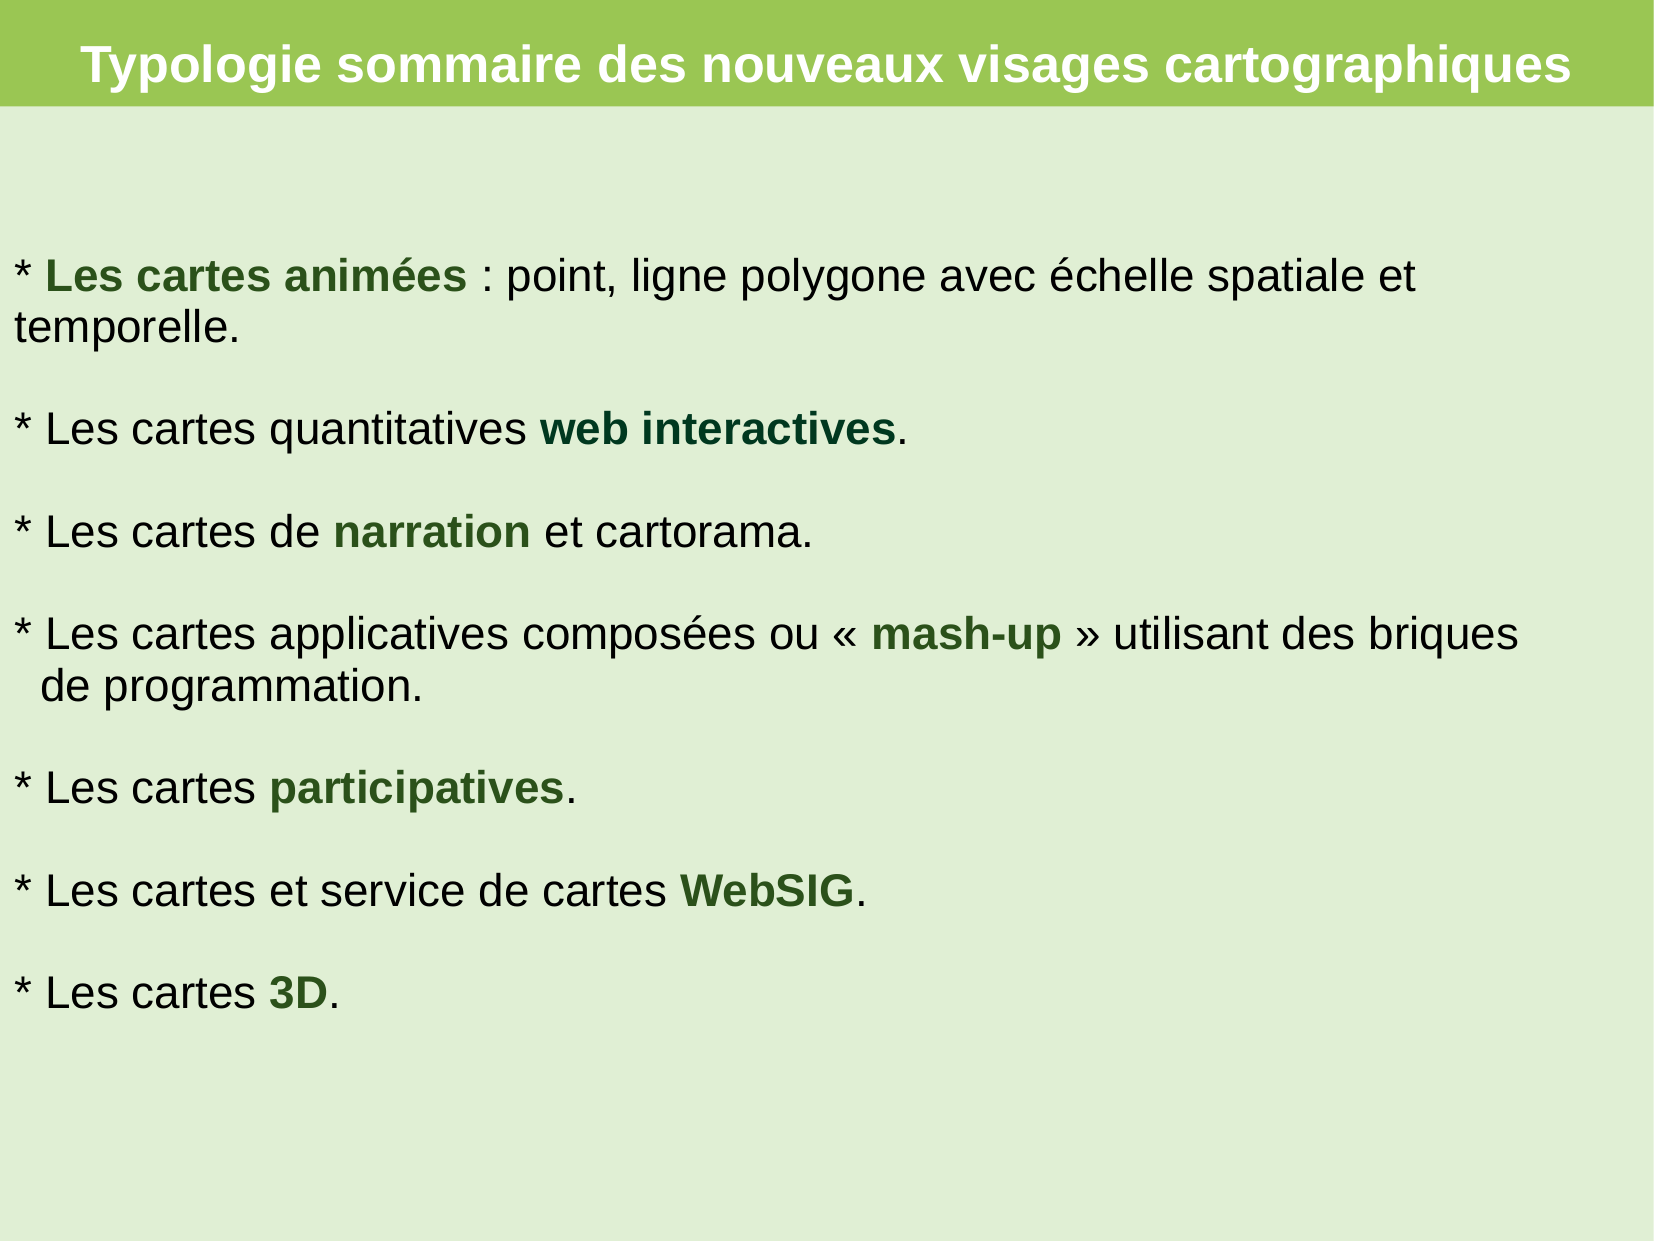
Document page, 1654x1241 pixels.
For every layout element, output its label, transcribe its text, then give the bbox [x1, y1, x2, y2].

text_box * Les cartes animées : point, ligne polygone avec échelle spatiale et temporelle. * Les cartes quantitatives web interactives. * Les cartes de narration et cartorama. * Les cartes applicatives composées ou « mash-up » utilisant des briques de programmation. * Les cartes participatives. * Les cartes et service de cartes WebSIG. * Les cartes 3D. [0, 242, 1654, 1053]
text_box Typologie sommaire des nouveaux visages cartographiques [0, 5, 1654, 125]
